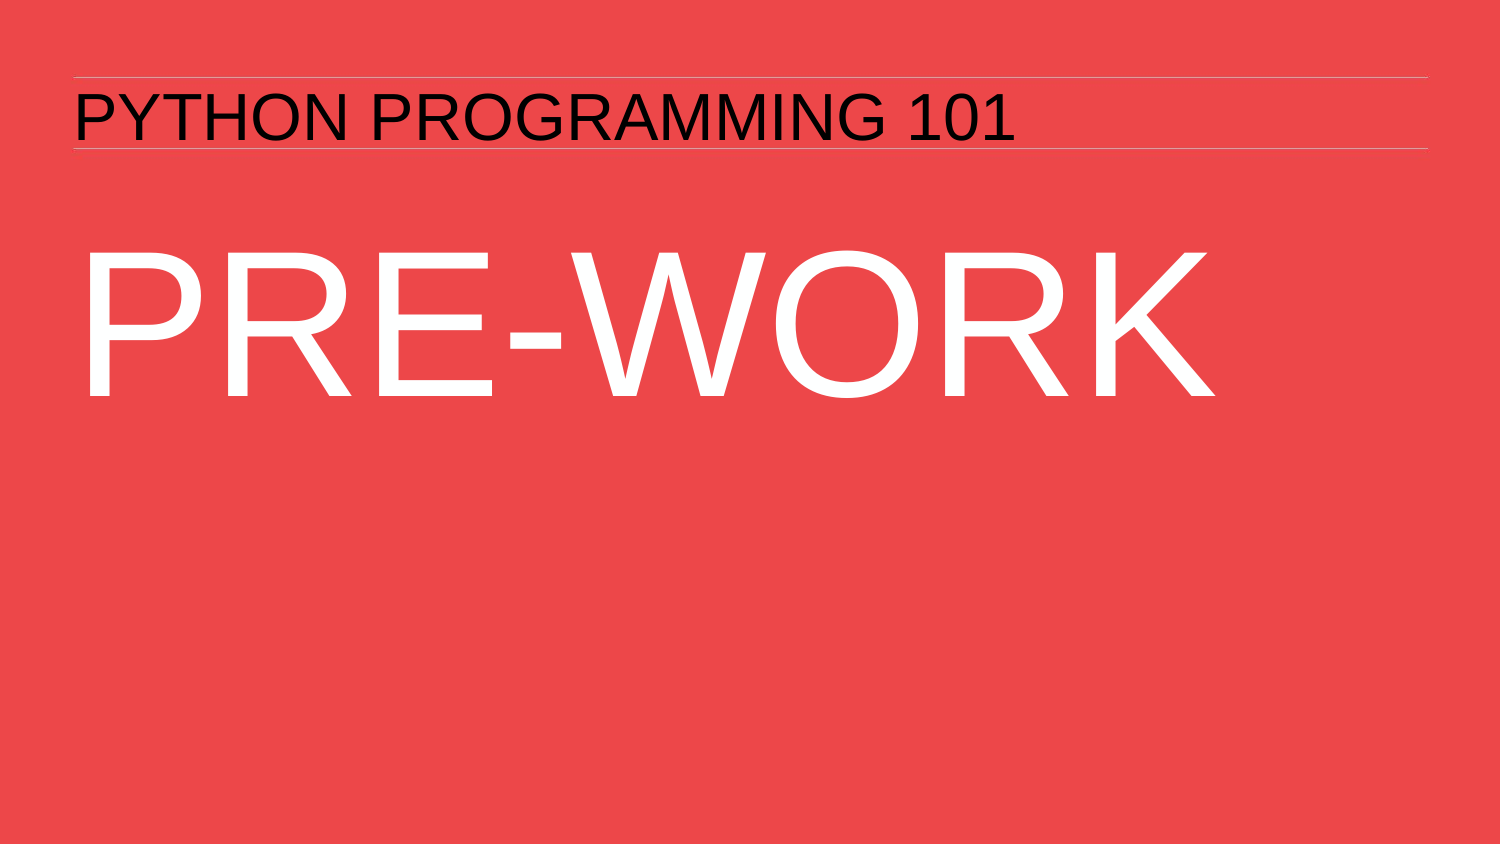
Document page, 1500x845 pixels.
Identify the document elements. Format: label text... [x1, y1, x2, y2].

text_box PYTHON PROGRAMMING 101 [73, 73, 1020, 149]
text_box PRE-WORK [73, 188, 1220, 422]
picture [0, 0, 1500, 844]
